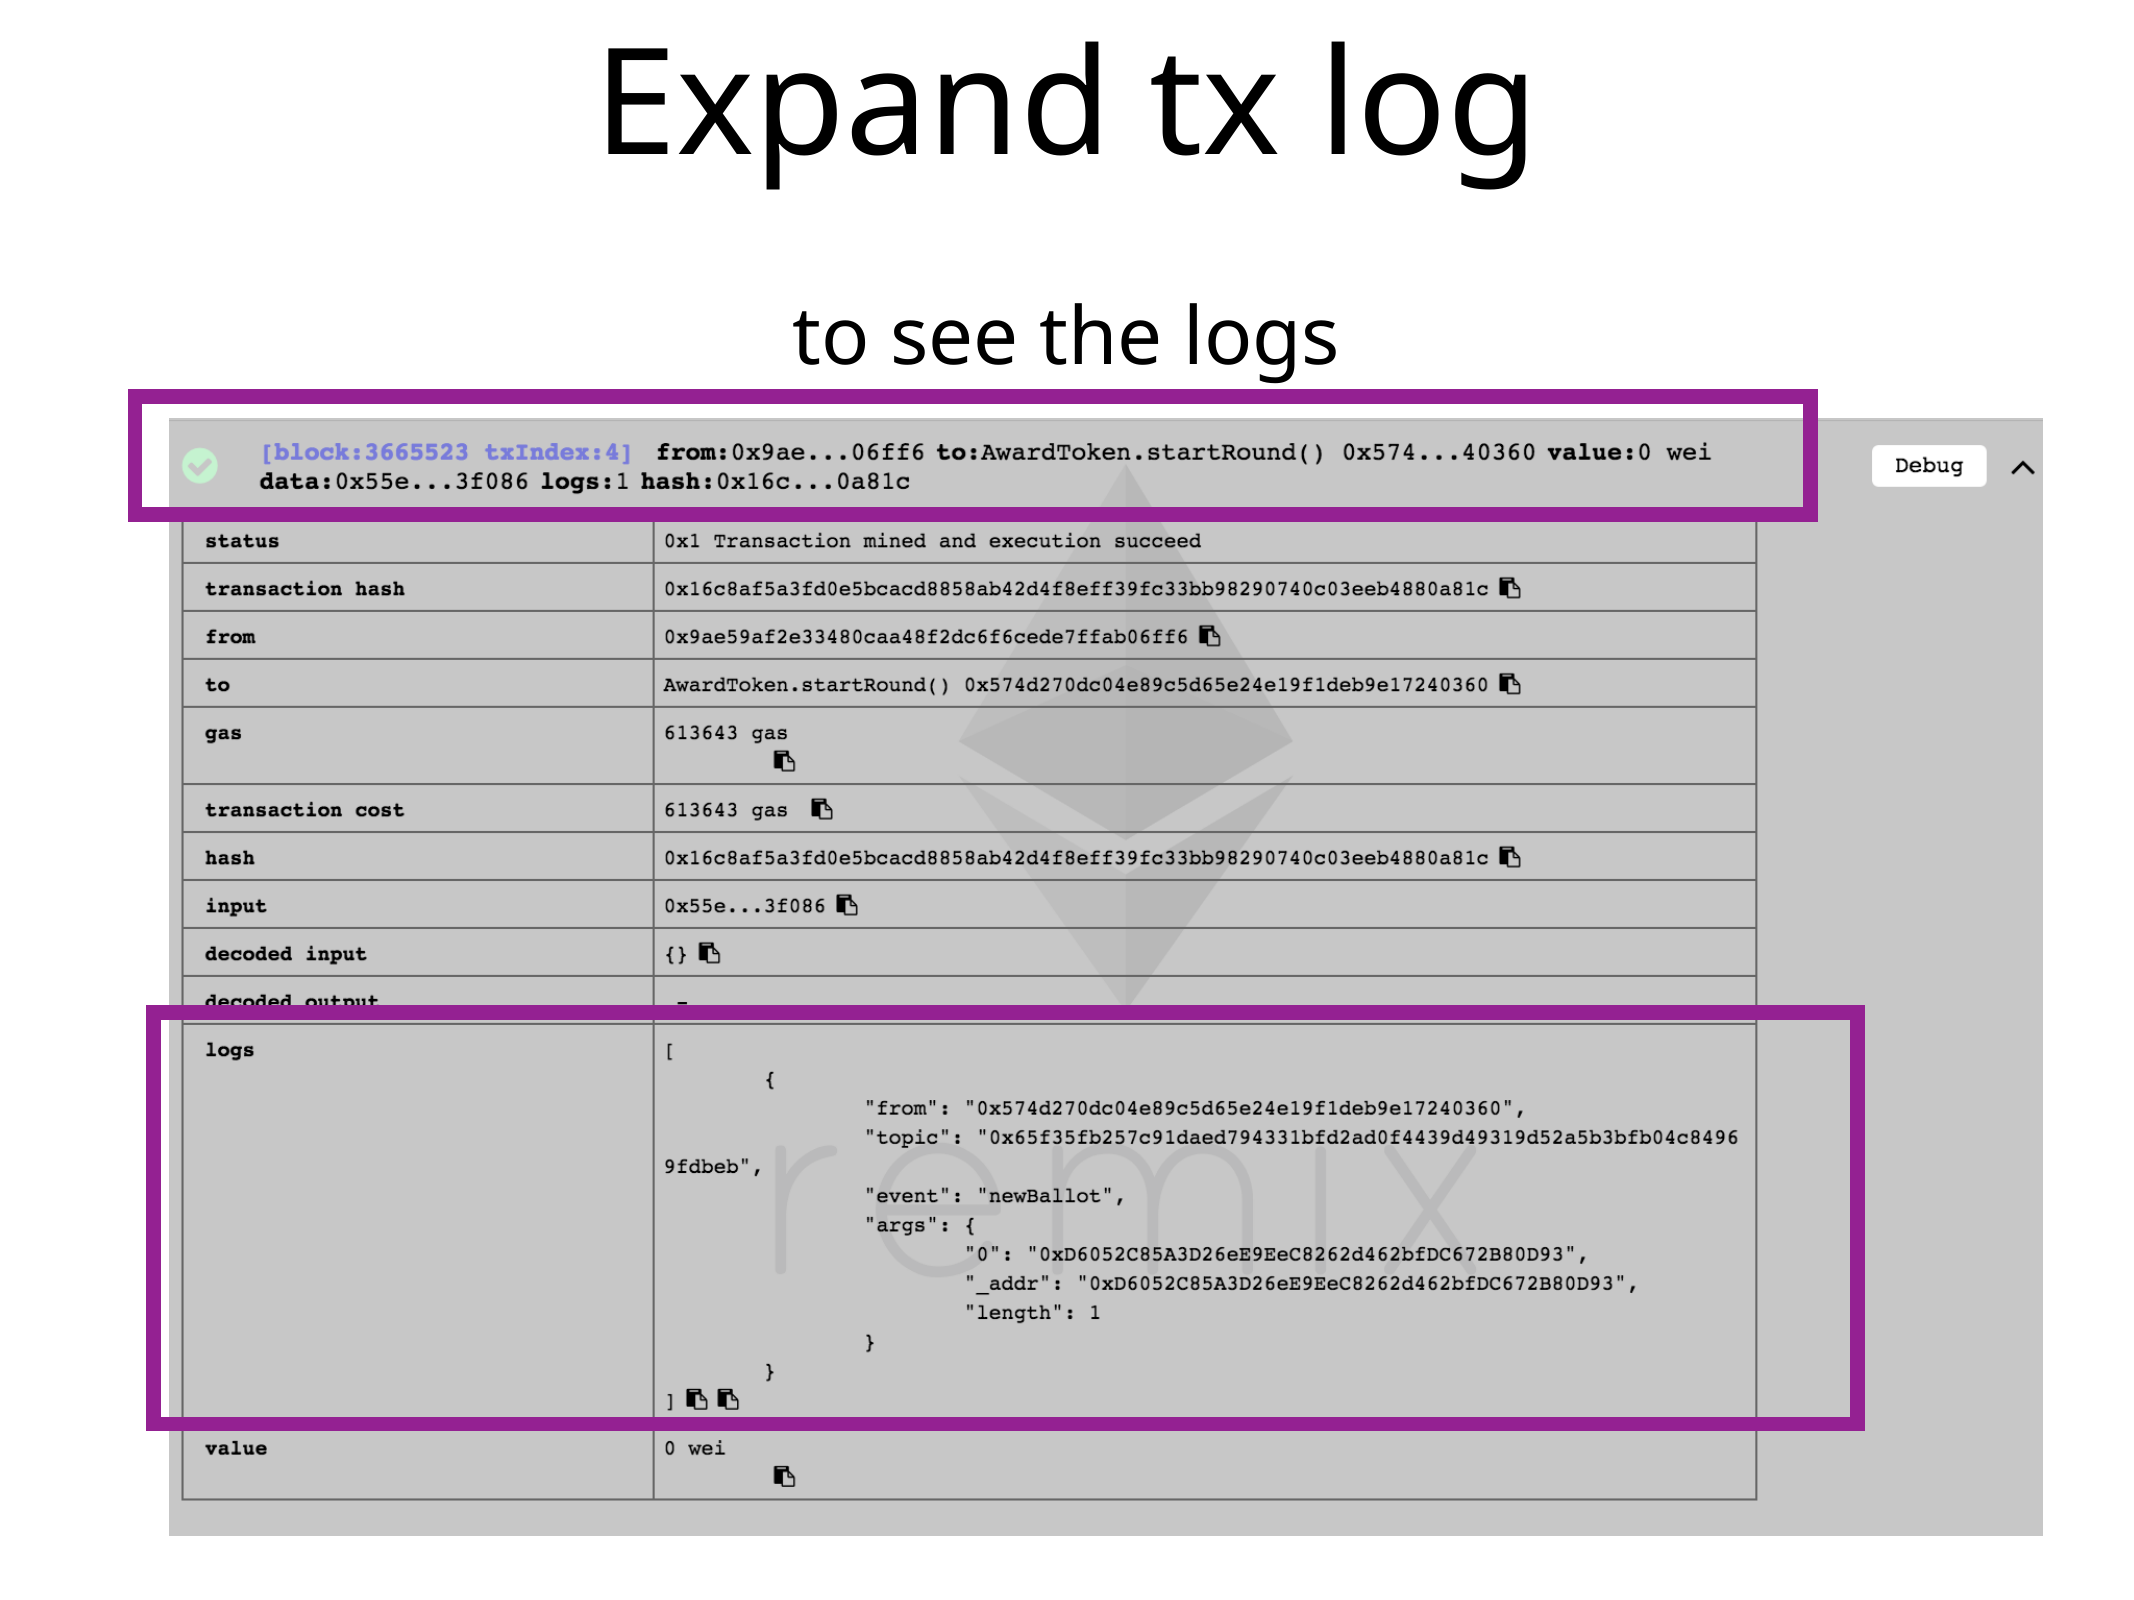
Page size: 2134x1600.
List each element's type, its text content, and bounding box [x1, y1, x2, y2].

subtitle to see the logs ( when dependencies.js is the active file ) [142, 404, 1803, 507]
picture [169, 1020, 1850, 1417]
picture [169, 418, 1803, 507]
subtitle to see the logs ( when dependencies.js is the active file ) [112, 277, 2021, 558]
picture [169, 418, 2043, 1536]
title Expand tx log [69, 0, 2064, 209]
